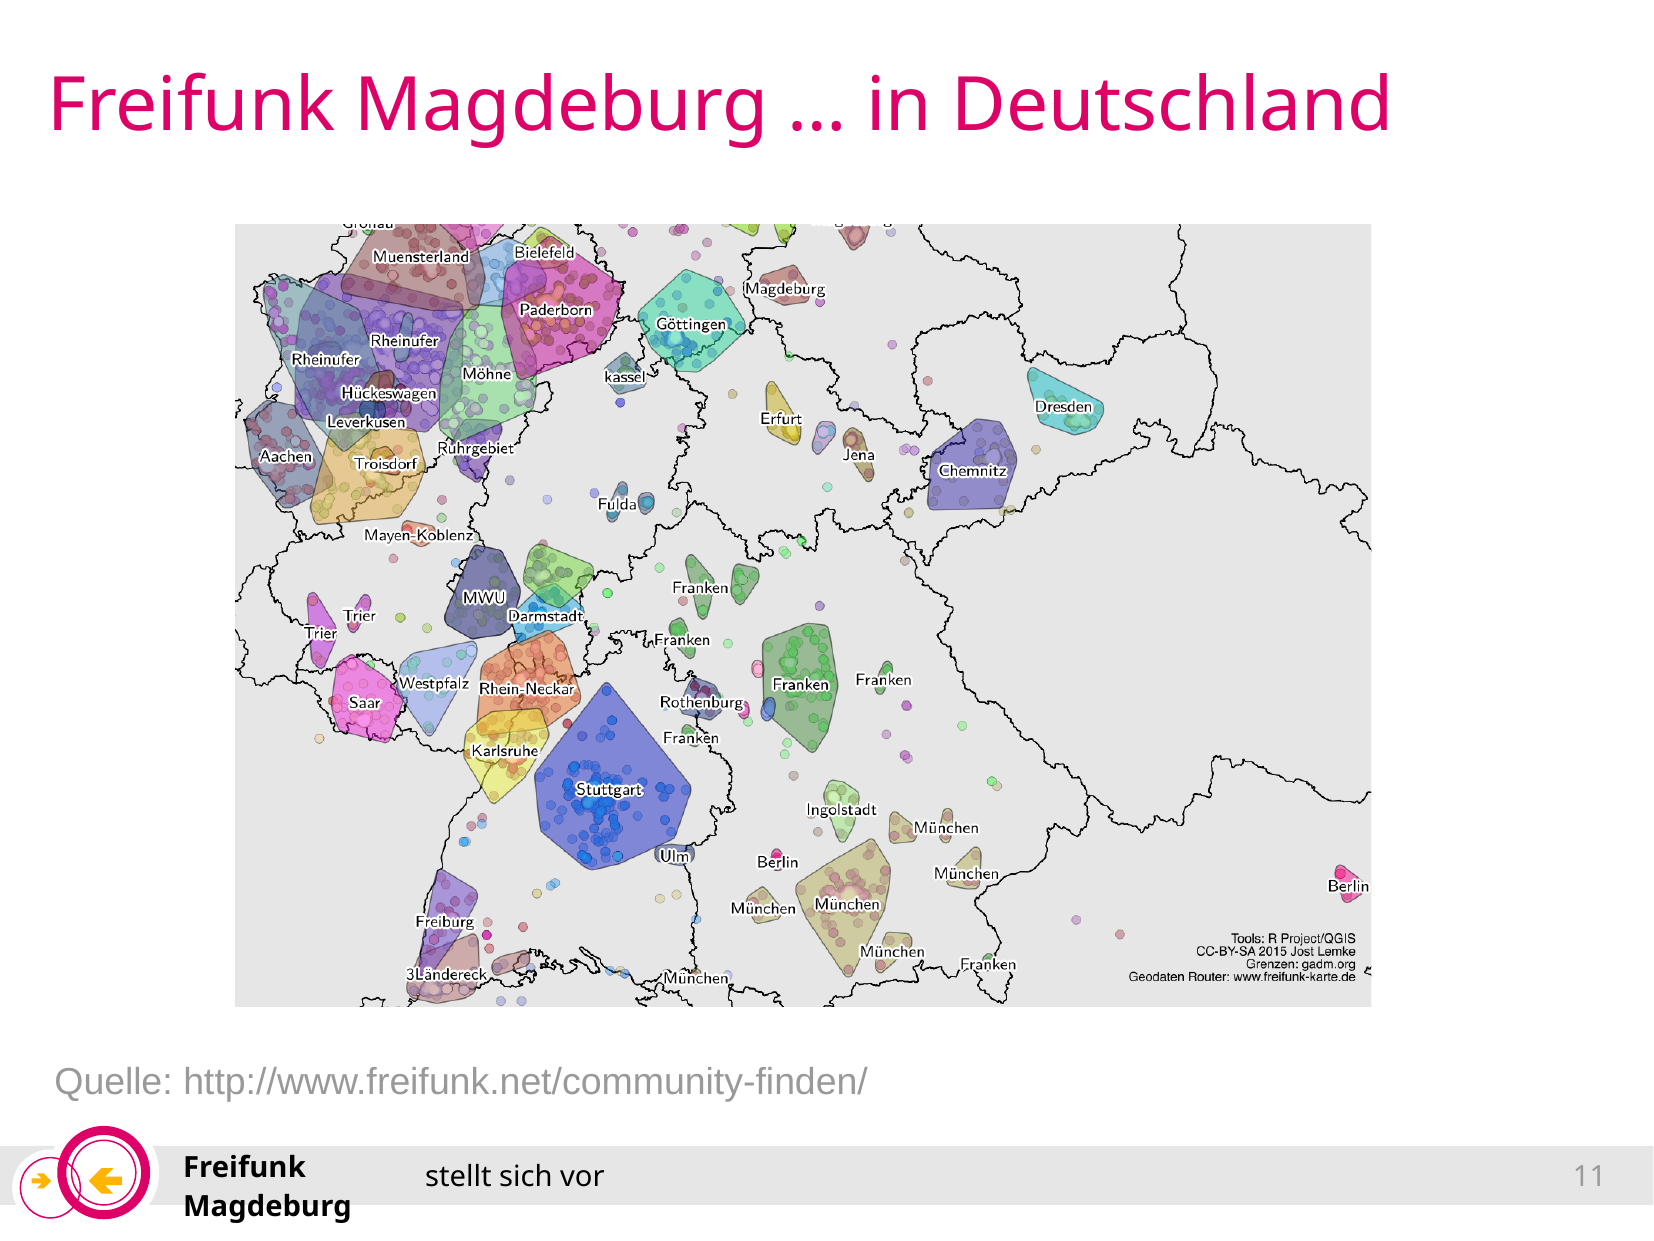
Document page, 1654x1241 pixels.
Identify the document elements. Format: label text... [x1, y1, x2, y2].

title Freifunk Magdeburg … in Deutschland [47, 45, 1607, 158]
text_box Quelle: http://www.freifunk.net/community-finden/ [39, 1053, 1111, 1111]
picture [235, 224, 1372, 1007]
